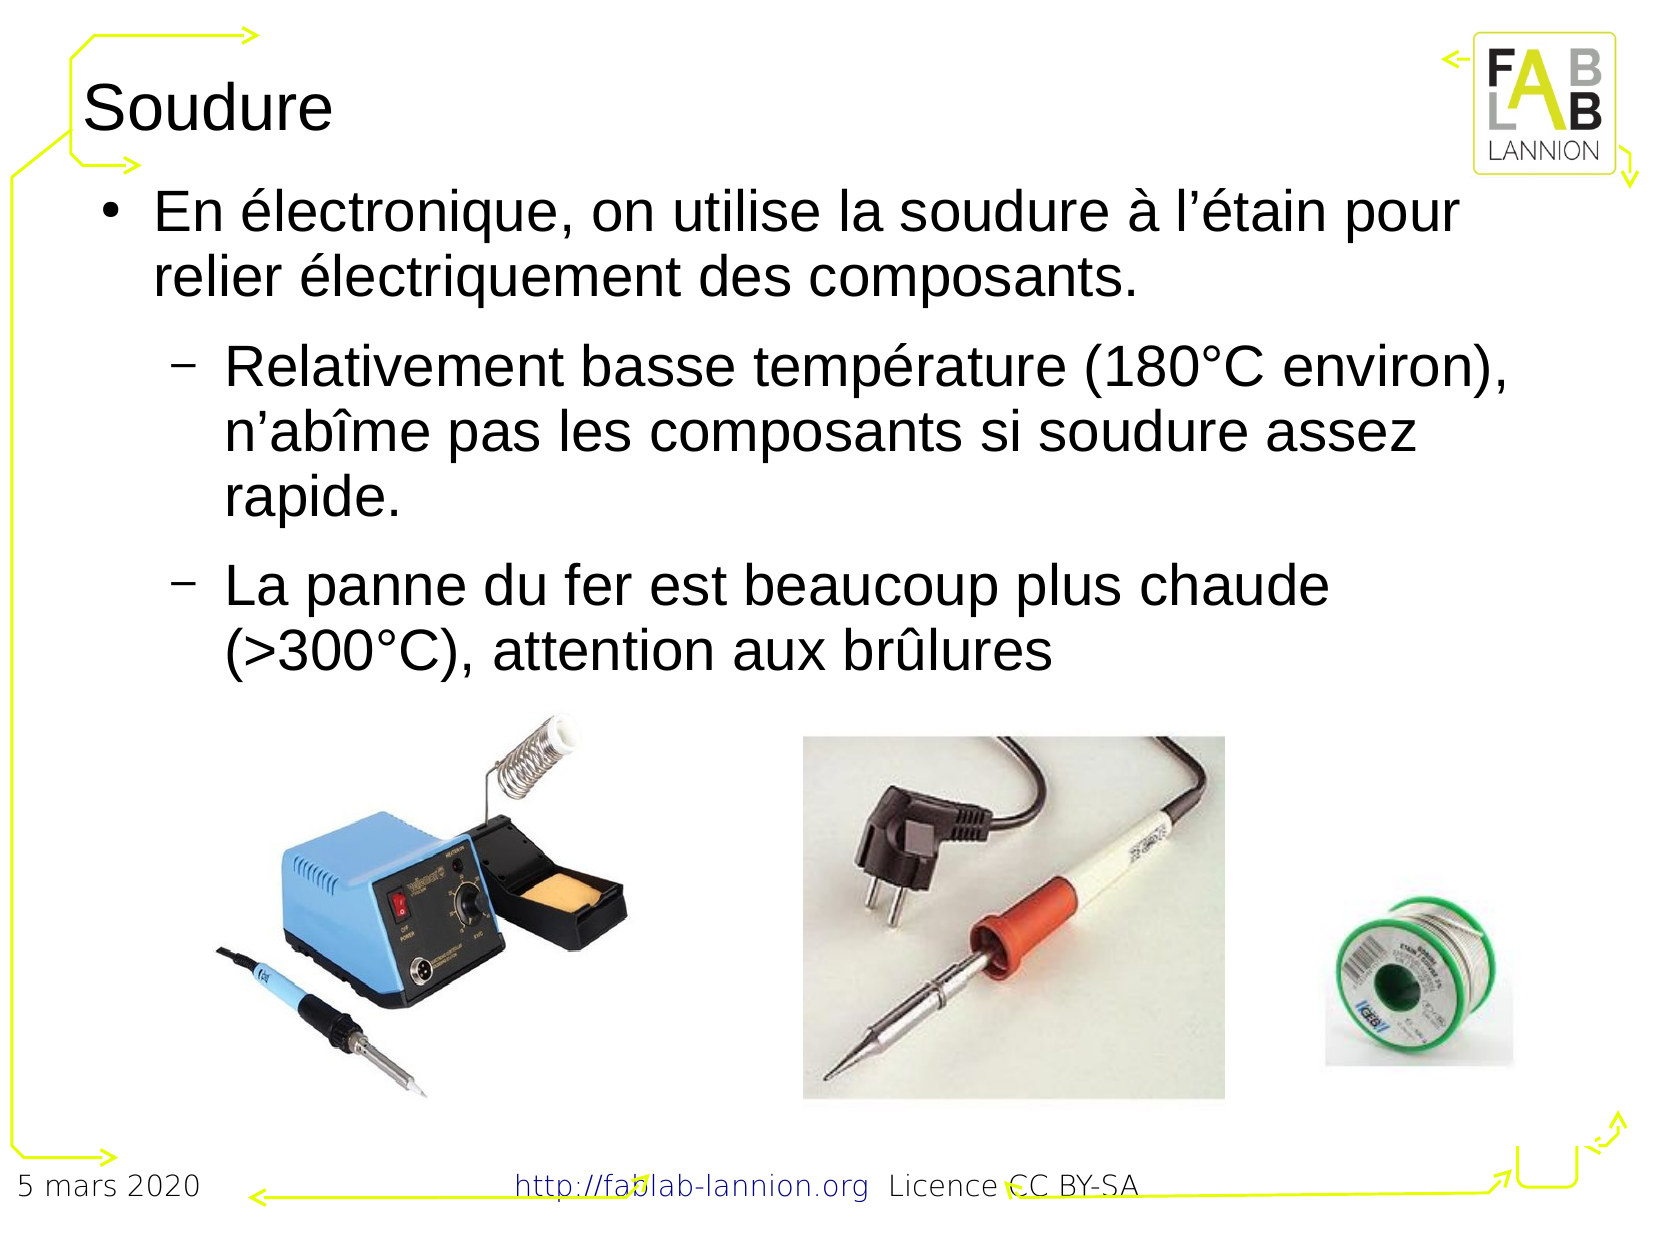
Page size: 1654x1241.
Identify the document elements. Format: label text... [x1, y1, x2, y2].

title Soudure [82, 49, 1441, 166]
picture [212, 898, 636, 1146]
list En électronique, on utilise la soudure à l’étain pour relier électriquement des composants. Relativement basse température (180°C environ), n’abîme pas les composants si soudure assez rapide. La panne du fer est beaucoup plus chaude (>300°C), attention aux brûlures [82, 178, 1571, 898]
picture [803, 673, 1225, 1165]
picture [1244, 803, 1595, 1146]
picture [1470, 29, 1619, 178]
